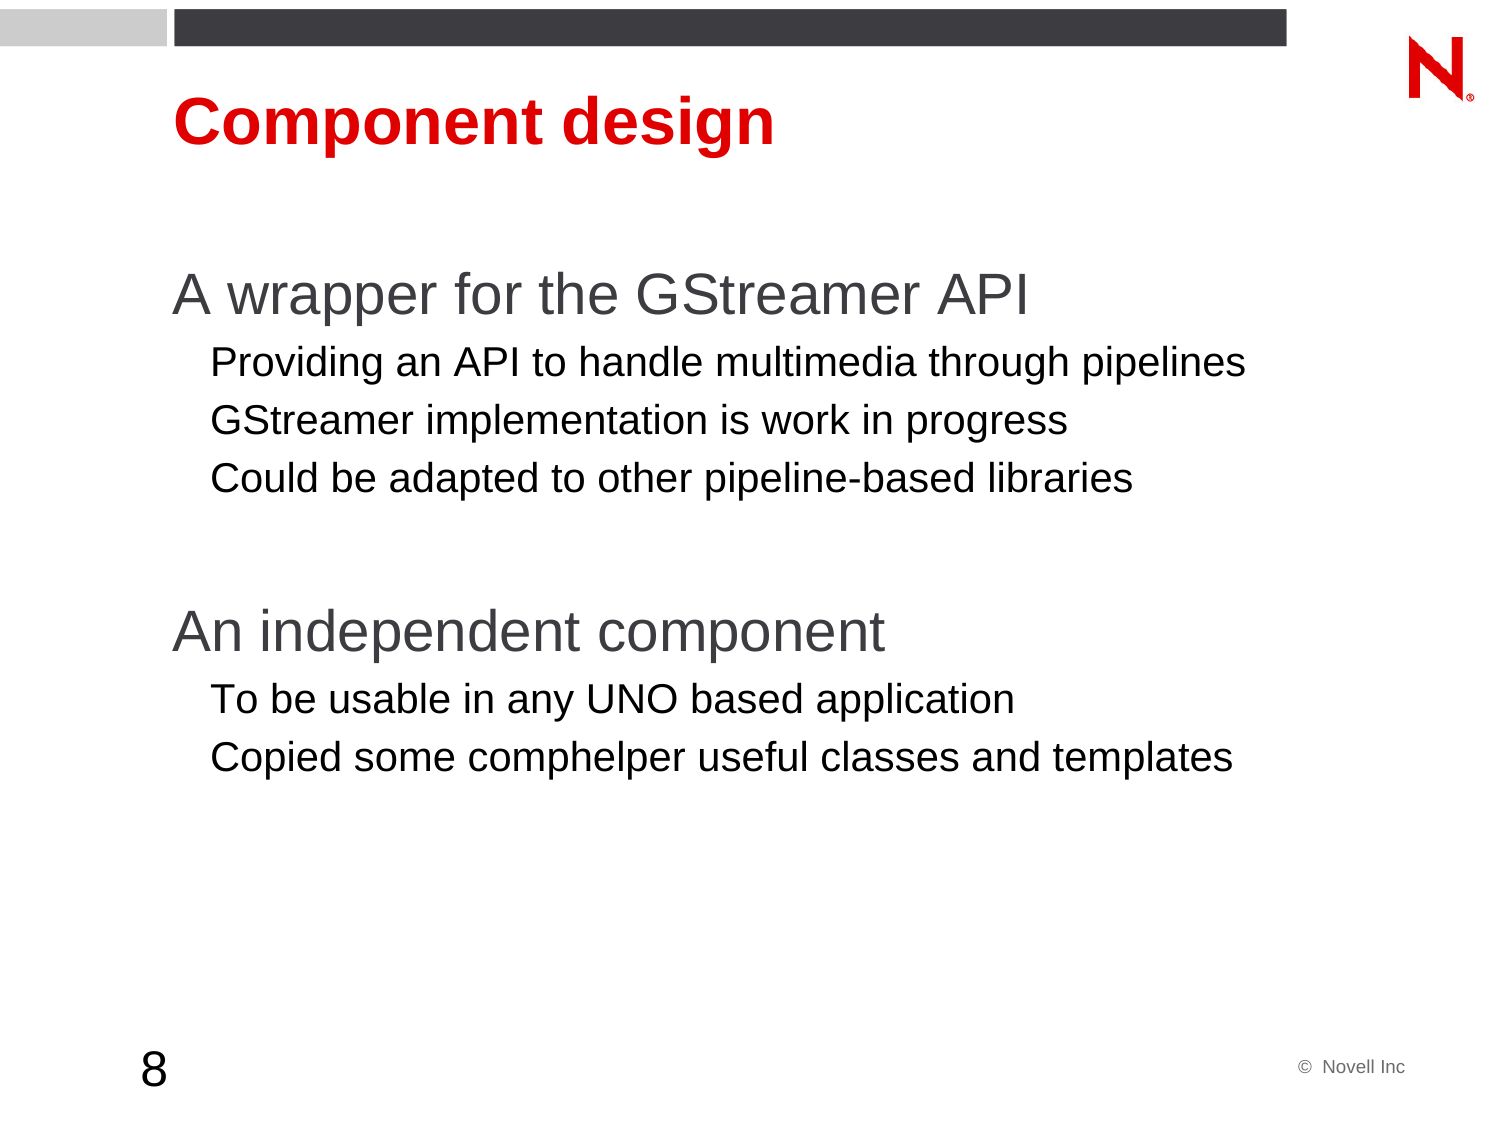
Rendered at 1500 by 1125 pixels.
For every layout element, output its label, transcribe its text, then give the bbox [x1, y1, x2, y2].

title Component design [173, 41, 1395, 205]
picture [1404, 32, 1477, 105]
list A wrapper for the GStreamer API Providing an API to handle multimedia through pipelines GStreamer implementation is work in progress Could be adapted to other pipeline-based libraries An independent component To be usable in any UNO based application Copied some comphelper useful classes and templates [172, 246, 1413, 977]
